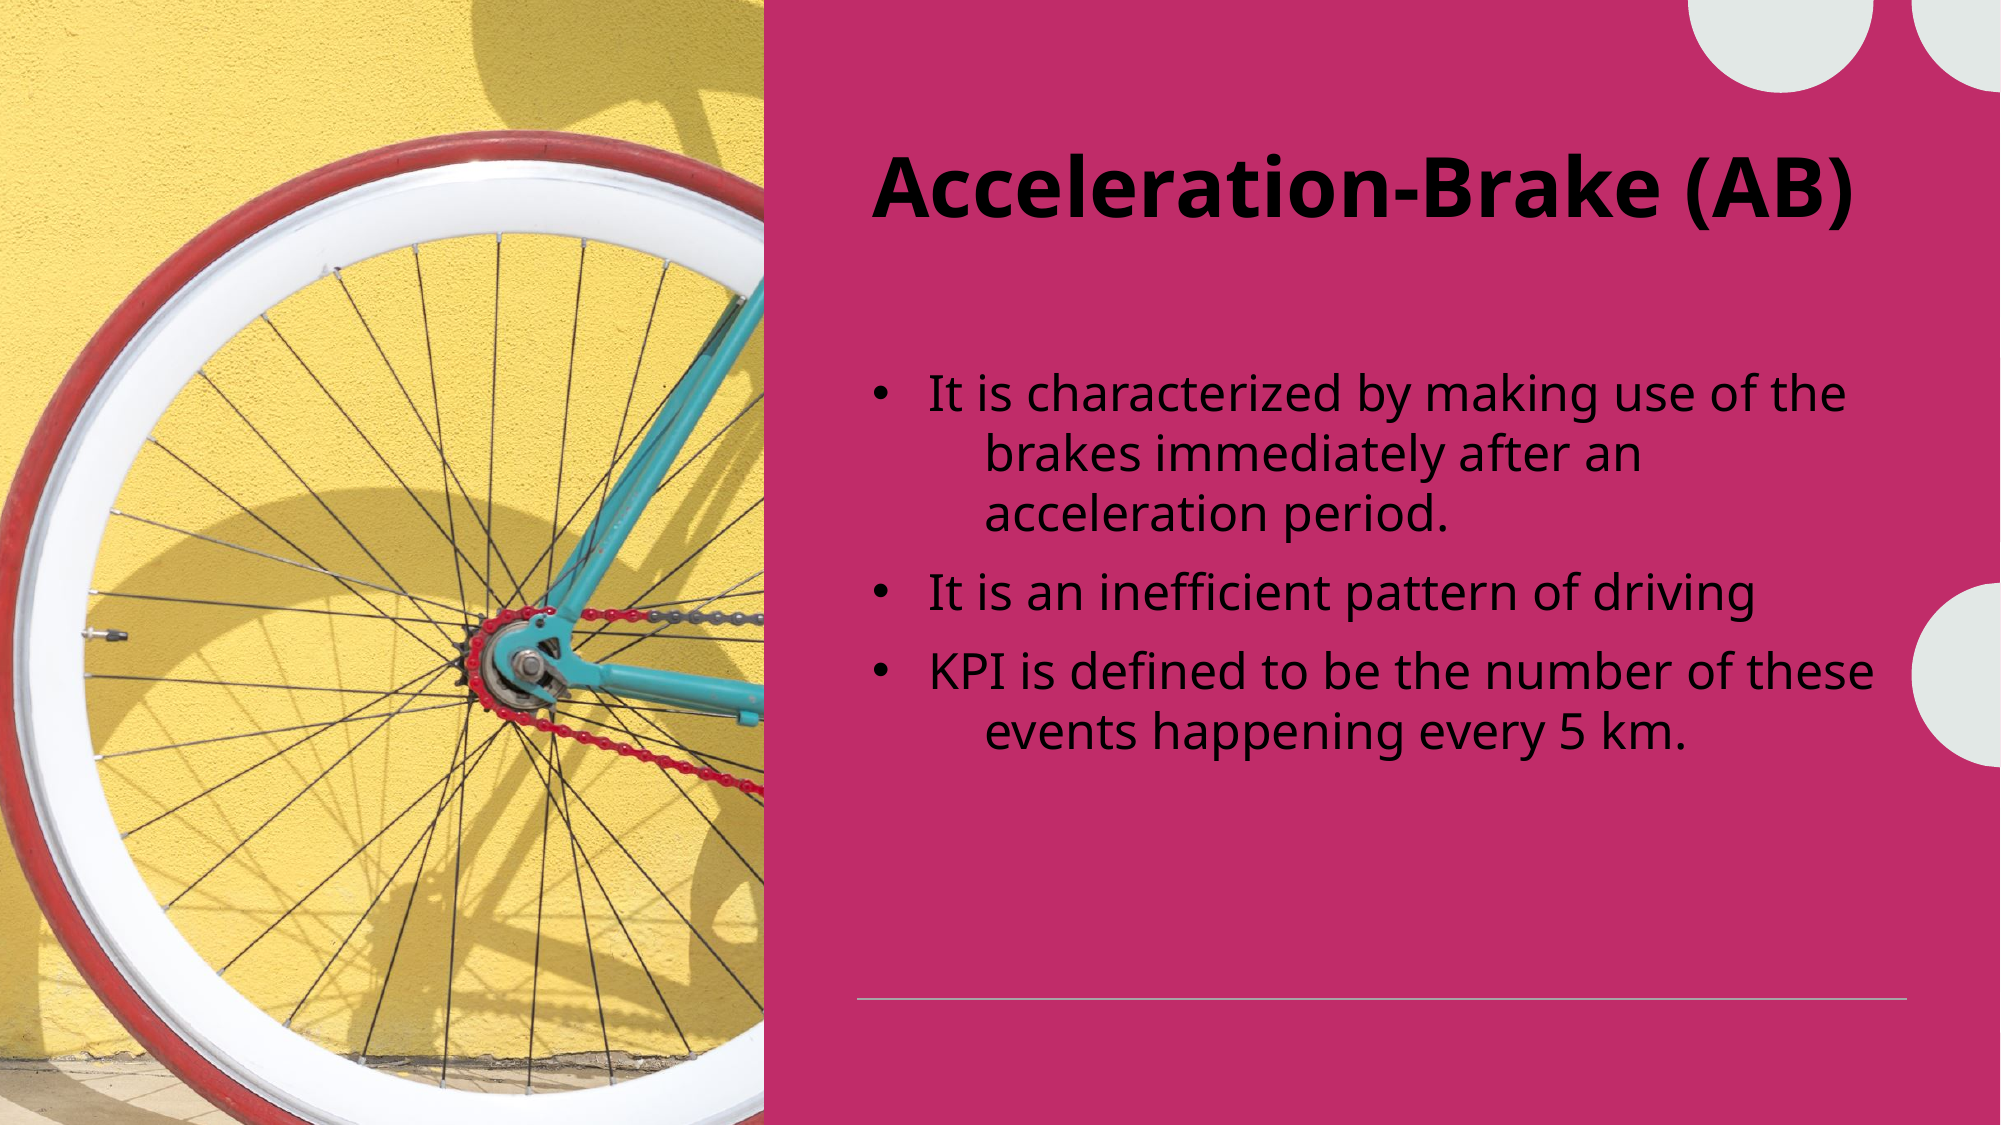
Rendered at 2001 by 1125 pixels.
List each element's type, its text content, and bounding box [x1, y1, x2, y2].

picture [0, 0, 764, 1125]
title Acceleration-Brake (AB) [857, 126, 1908, 335]
list It is characterized by making use of the brakes immediately after an acceleration period. It is an inefficient pattern of driving KPI is defined to be the number of these events happening every 5 km. [857, 354, 1908, 946]
text_box [764, 0, 2000, 1125]
